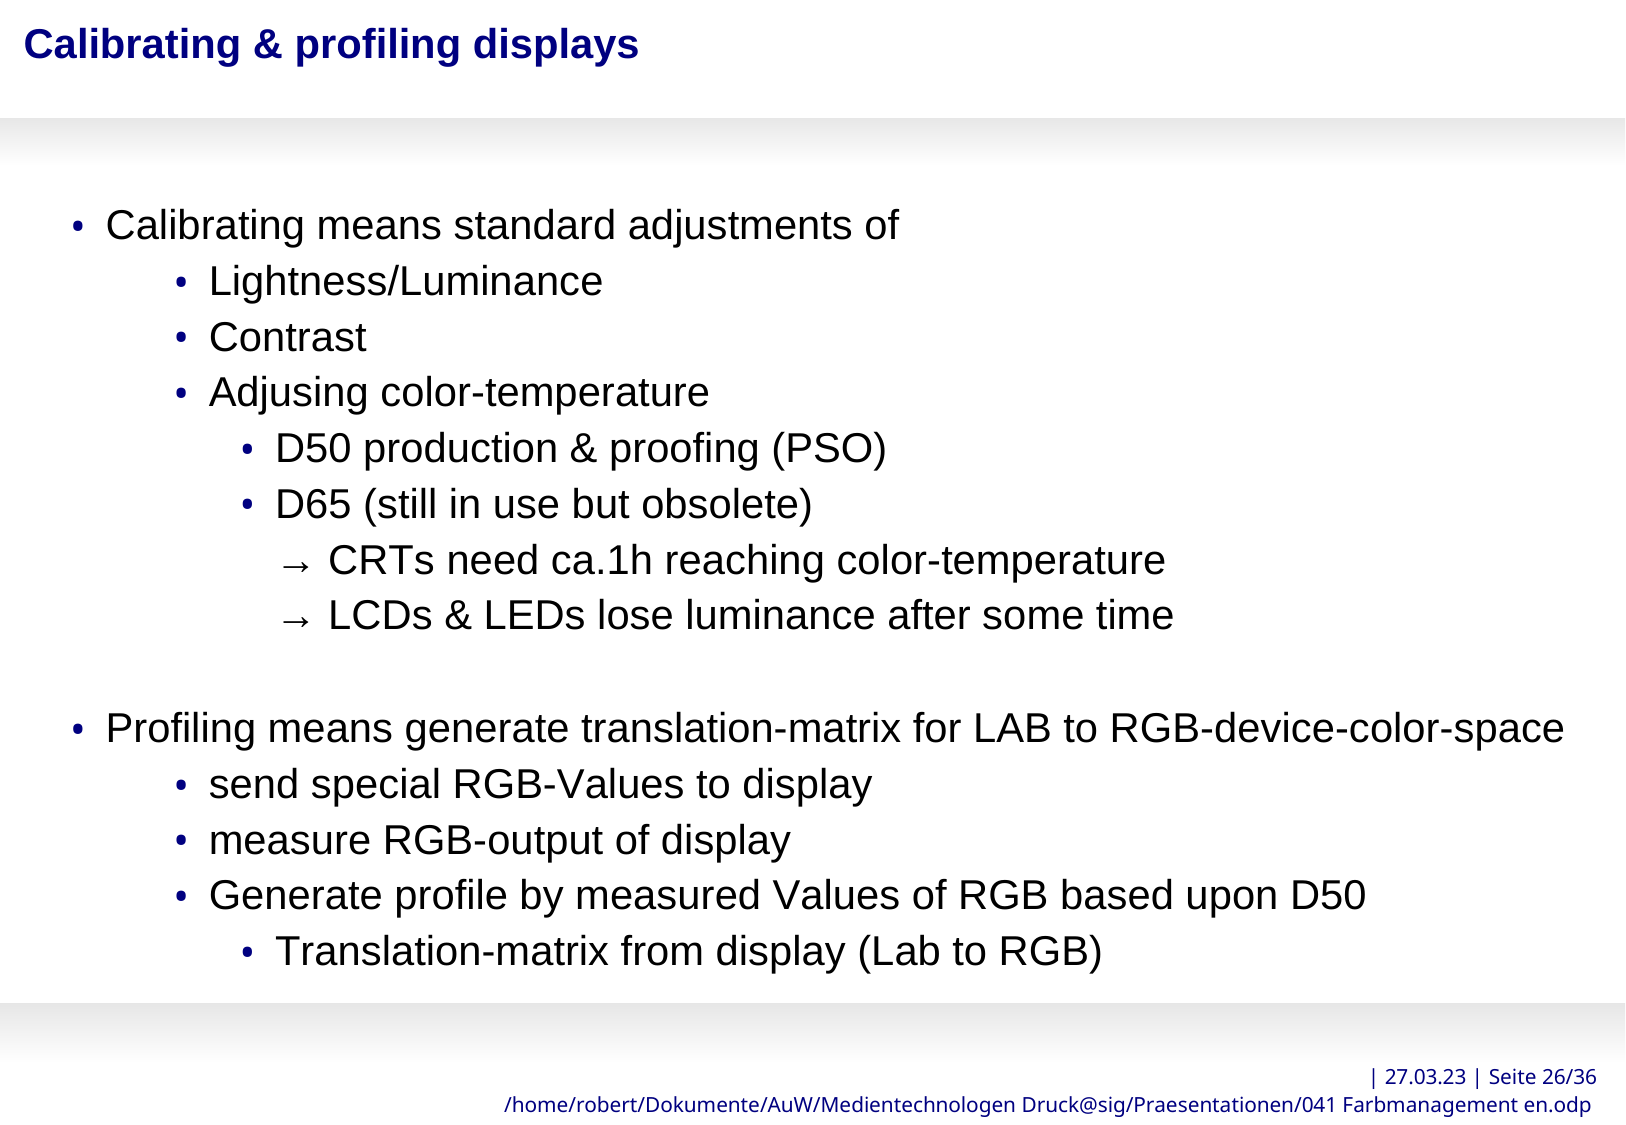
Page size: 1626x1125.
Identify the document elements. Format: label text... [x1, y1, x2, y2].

title Calibrating & profiling displays [23, 11, 1600, 130]
list Calibrating means standard adjustments of Lightness/Luminance Contrast Adjusing color-temperature D50 production & proofing (PSO) D65 (still in use but obsolete) → CRTs need ca.1h reaching color-temperature → LCDs & LEDs lose luminance after some time Profiling means generate translation-matrix for LAB to RGB-device-color-space send special RGB-Values to display measure RGB-output of display Generate profile by measured Values of RGB based upon D50 Translation-matrix from display (Lab to RGB) [23, 135, 1588, 968]
